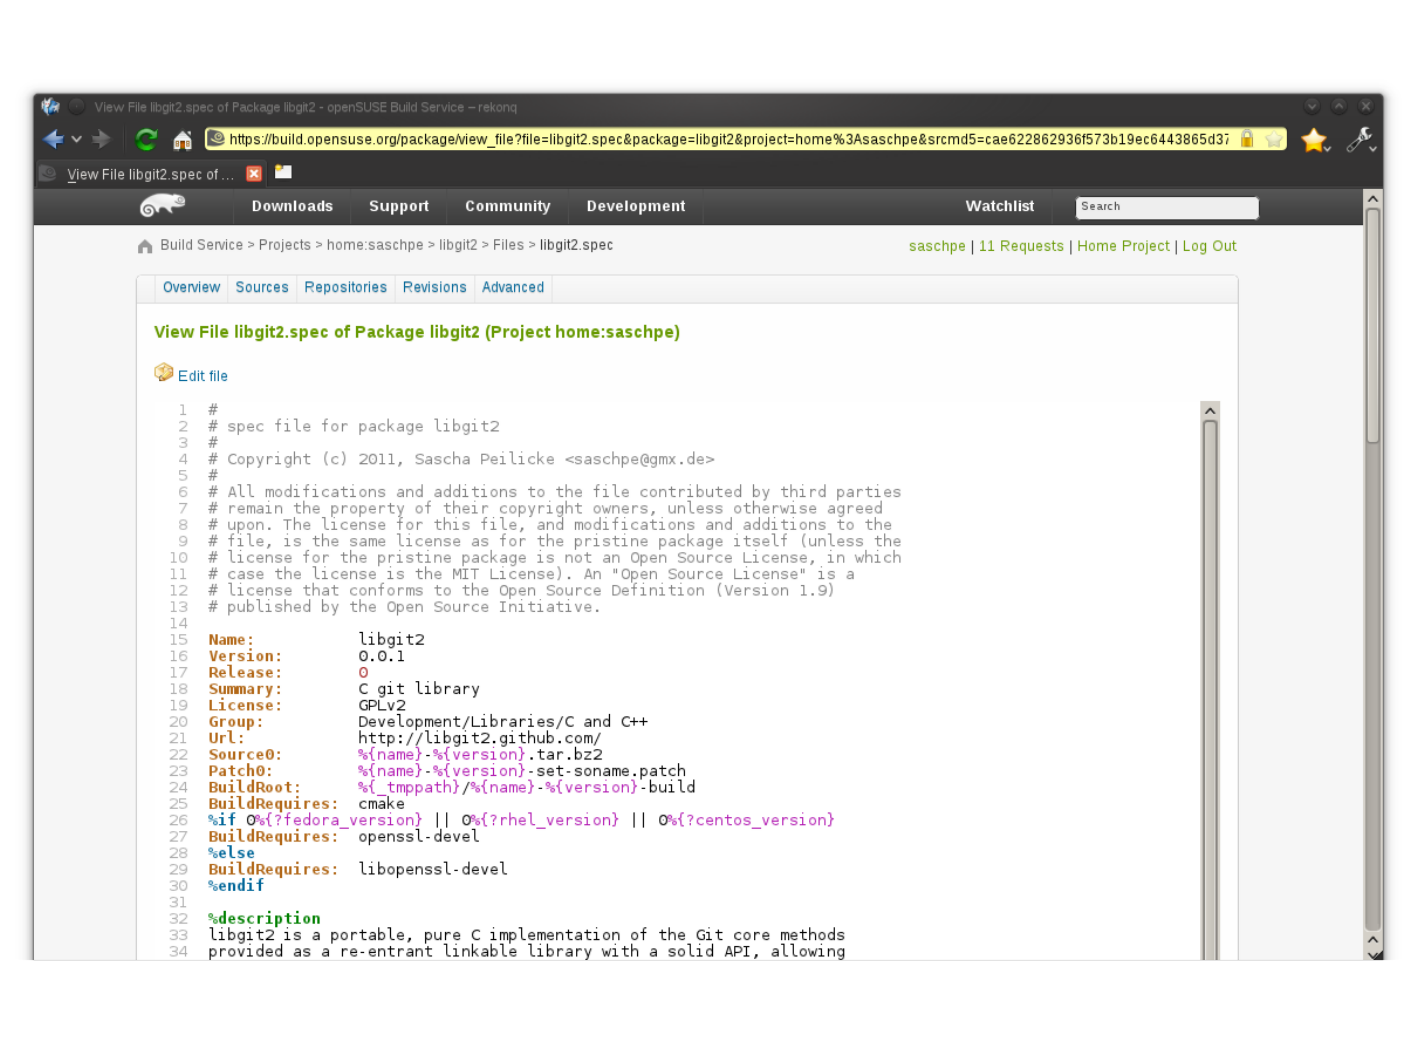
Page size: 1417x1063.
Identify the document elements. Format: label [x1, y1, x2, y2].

picture [0, 60, 1417, 1000]
